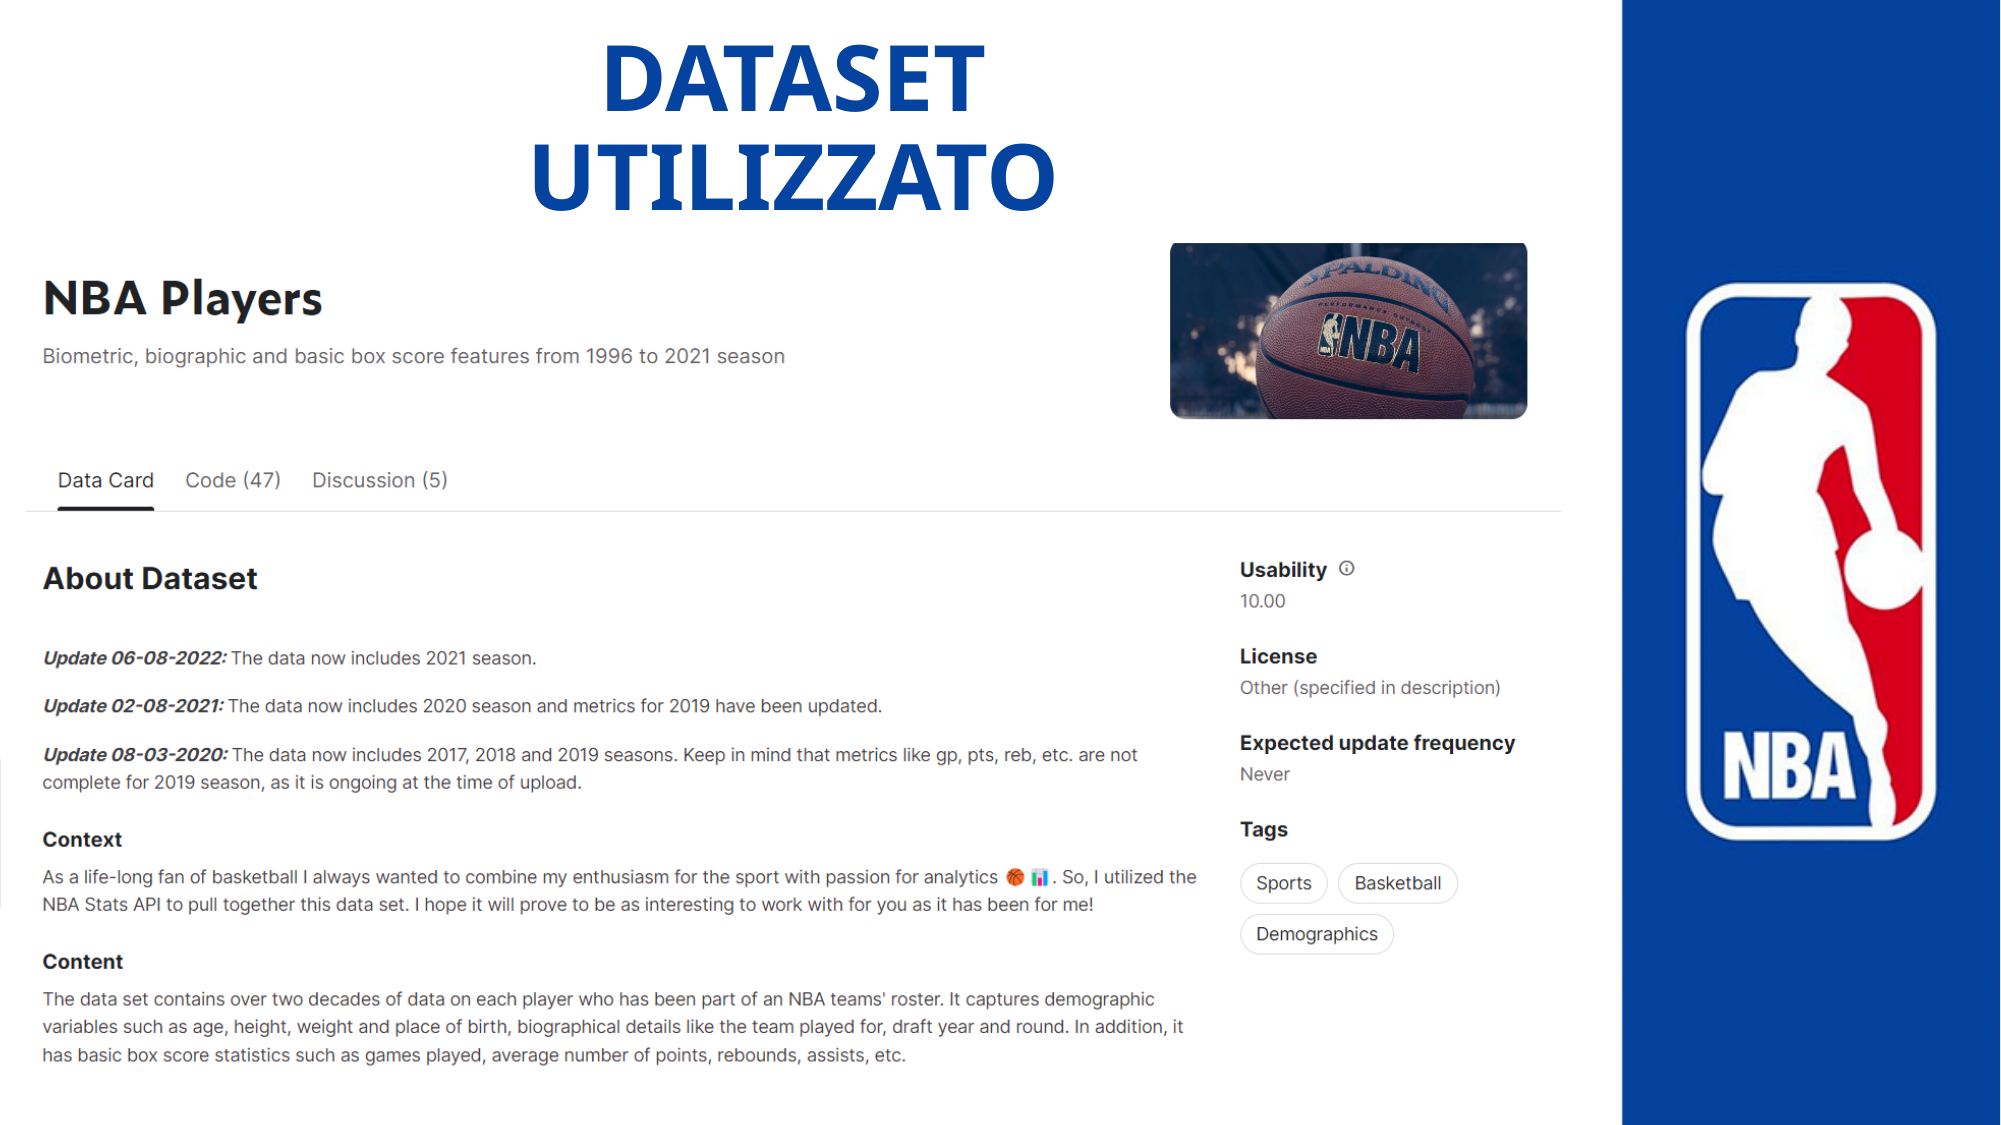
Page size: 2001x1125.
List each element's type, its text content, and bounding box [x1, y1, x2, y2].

title DATASET UTILIZZATO [419, 22, 1168, 239]
picture [26, 239, 1561, 1092]
